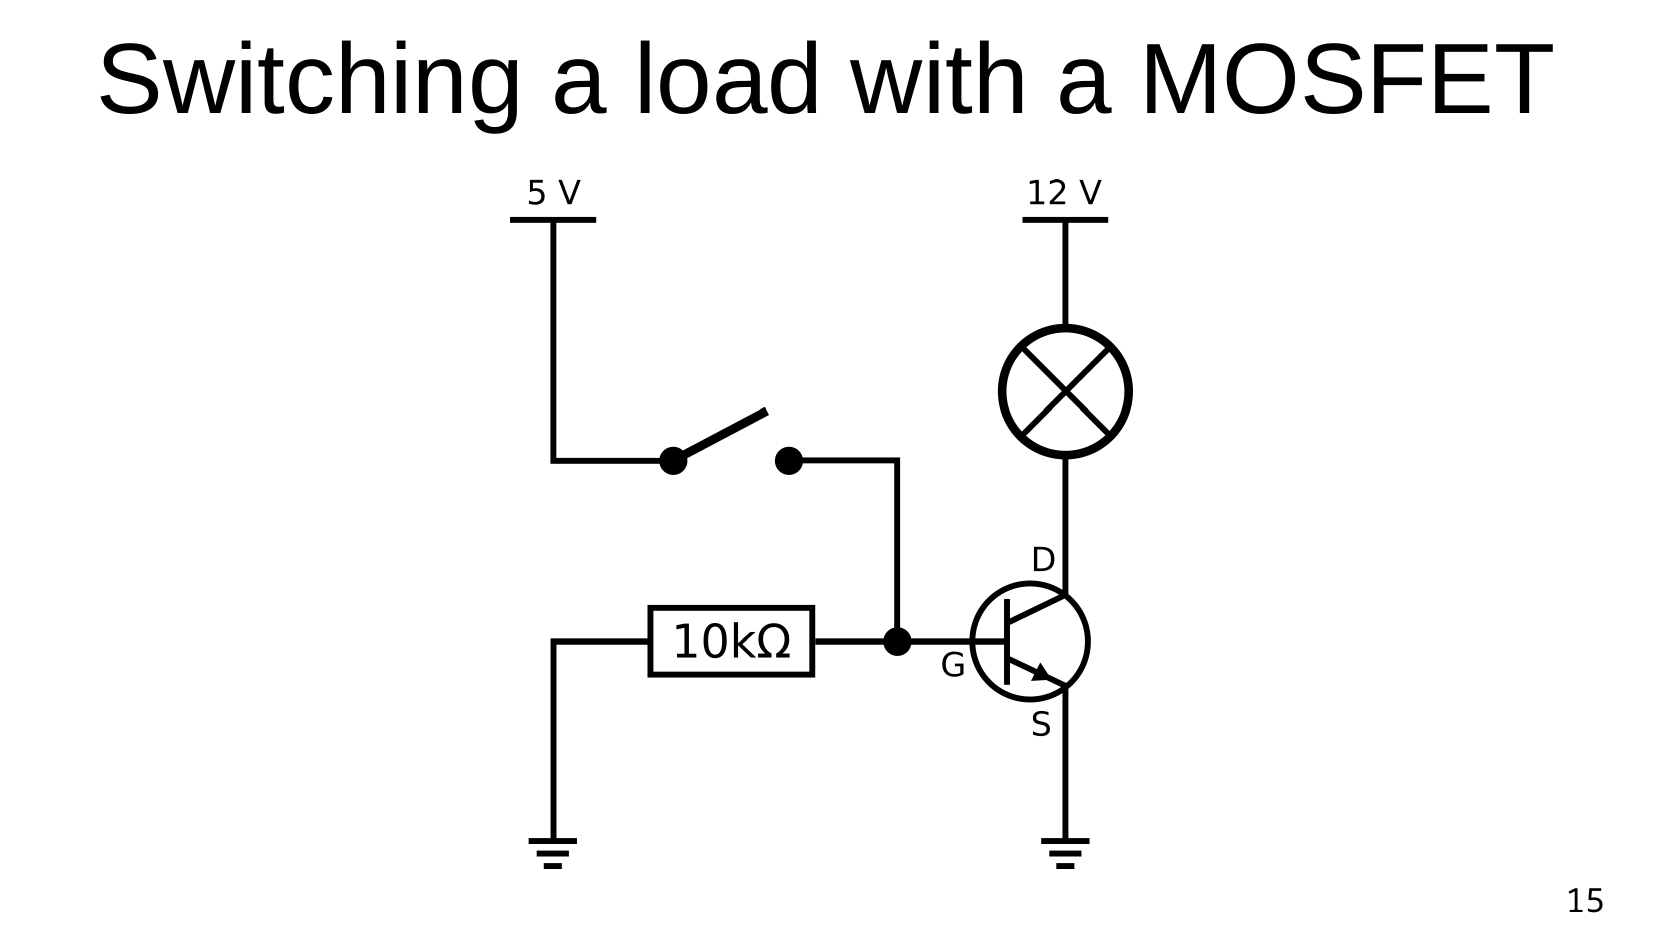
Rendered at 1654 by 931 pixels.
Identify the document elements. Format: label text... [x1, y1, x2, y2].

picture [510, 179, 1133, 869]
title Switching a load with a MOSFET [82, 1, 1571, 157]
